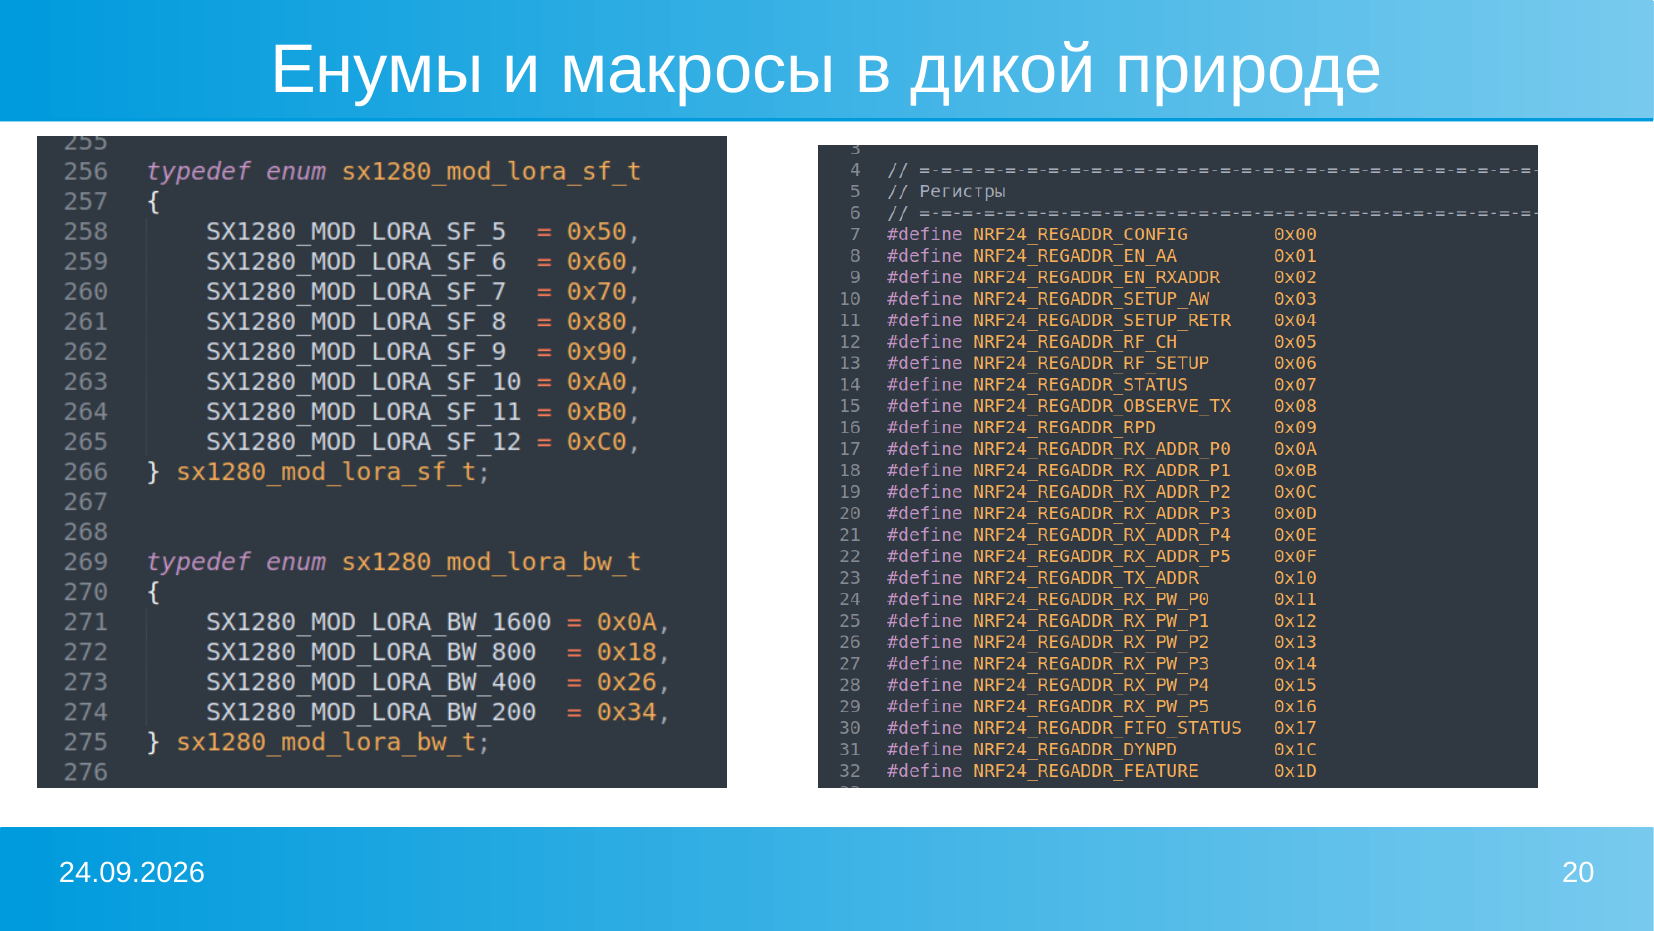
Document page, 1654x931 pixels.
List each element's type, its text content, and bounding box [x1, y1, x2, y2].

title Енумы и макросы в дикой природе [59, 29, 1595, 108]
picture [818, 145, 1538, 788]
picture [37, 136, 727, 788]
